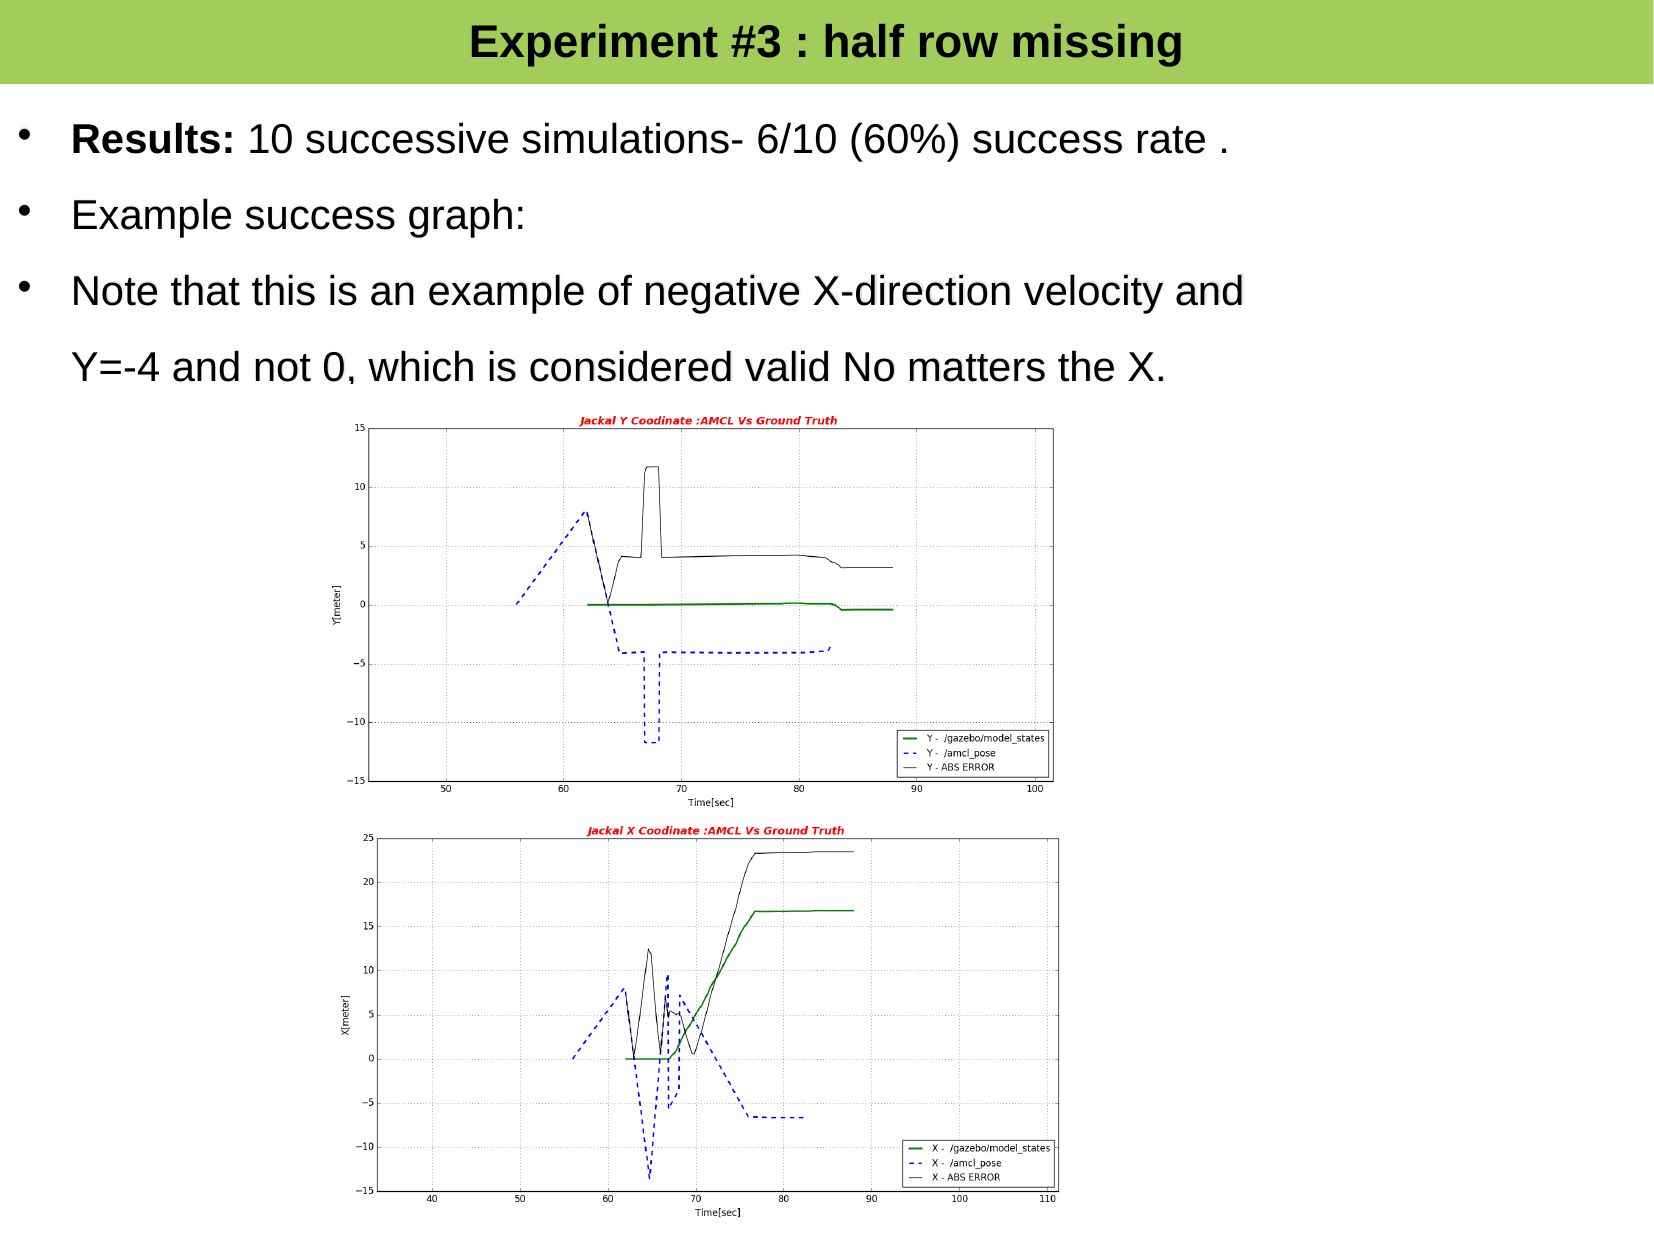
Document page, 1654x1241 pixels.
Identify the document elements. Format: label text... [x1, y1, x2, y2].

list Results: 10 successive simulations- 6/10 (60%) success rate . Example success graph: Note that this is an example of negative X-direction velocity and Y=-4 and not 0, which is considered valid No matters the X. [0, 115, 1654, 1241]
picture [258, 384, 1146, 1235]
title Experiment #3 : half row missing [0, 0, 1654, 85]
